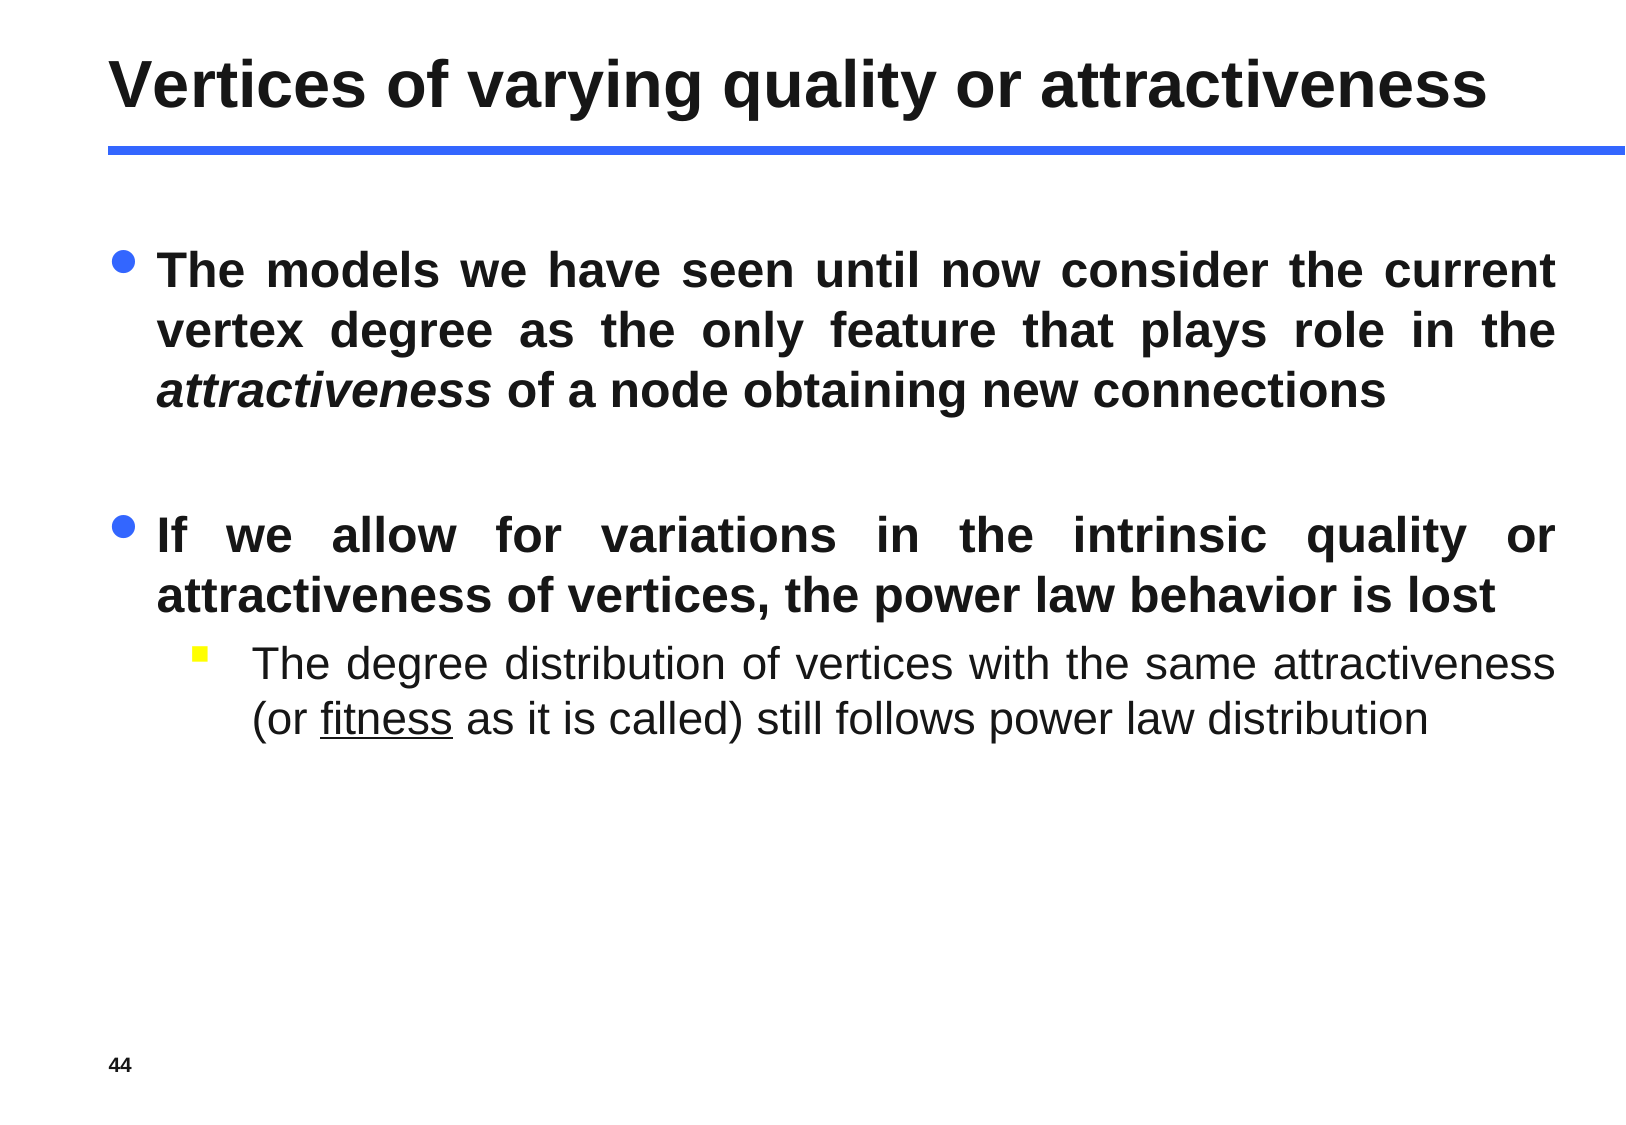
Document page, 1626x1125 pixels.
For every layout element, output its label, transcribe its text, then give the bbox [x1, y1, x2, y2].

list The models we have seen until now consider the current vertex degree as the only feature that plays role in the attractiveness of a node obtaining new connections If we allow for variations in the intrinsic quality or attractiveness of vertices, the power law behavior is lost The degree distribution of vertices with the same attractiveness (or fitness as it is called) still follows power law distribution [108, 237, 1558, 975]
title Vertices of varying quality or attractiveness [108, 30, 1558, 131]
text_box <number> [108, 1051, 188, 1077]
